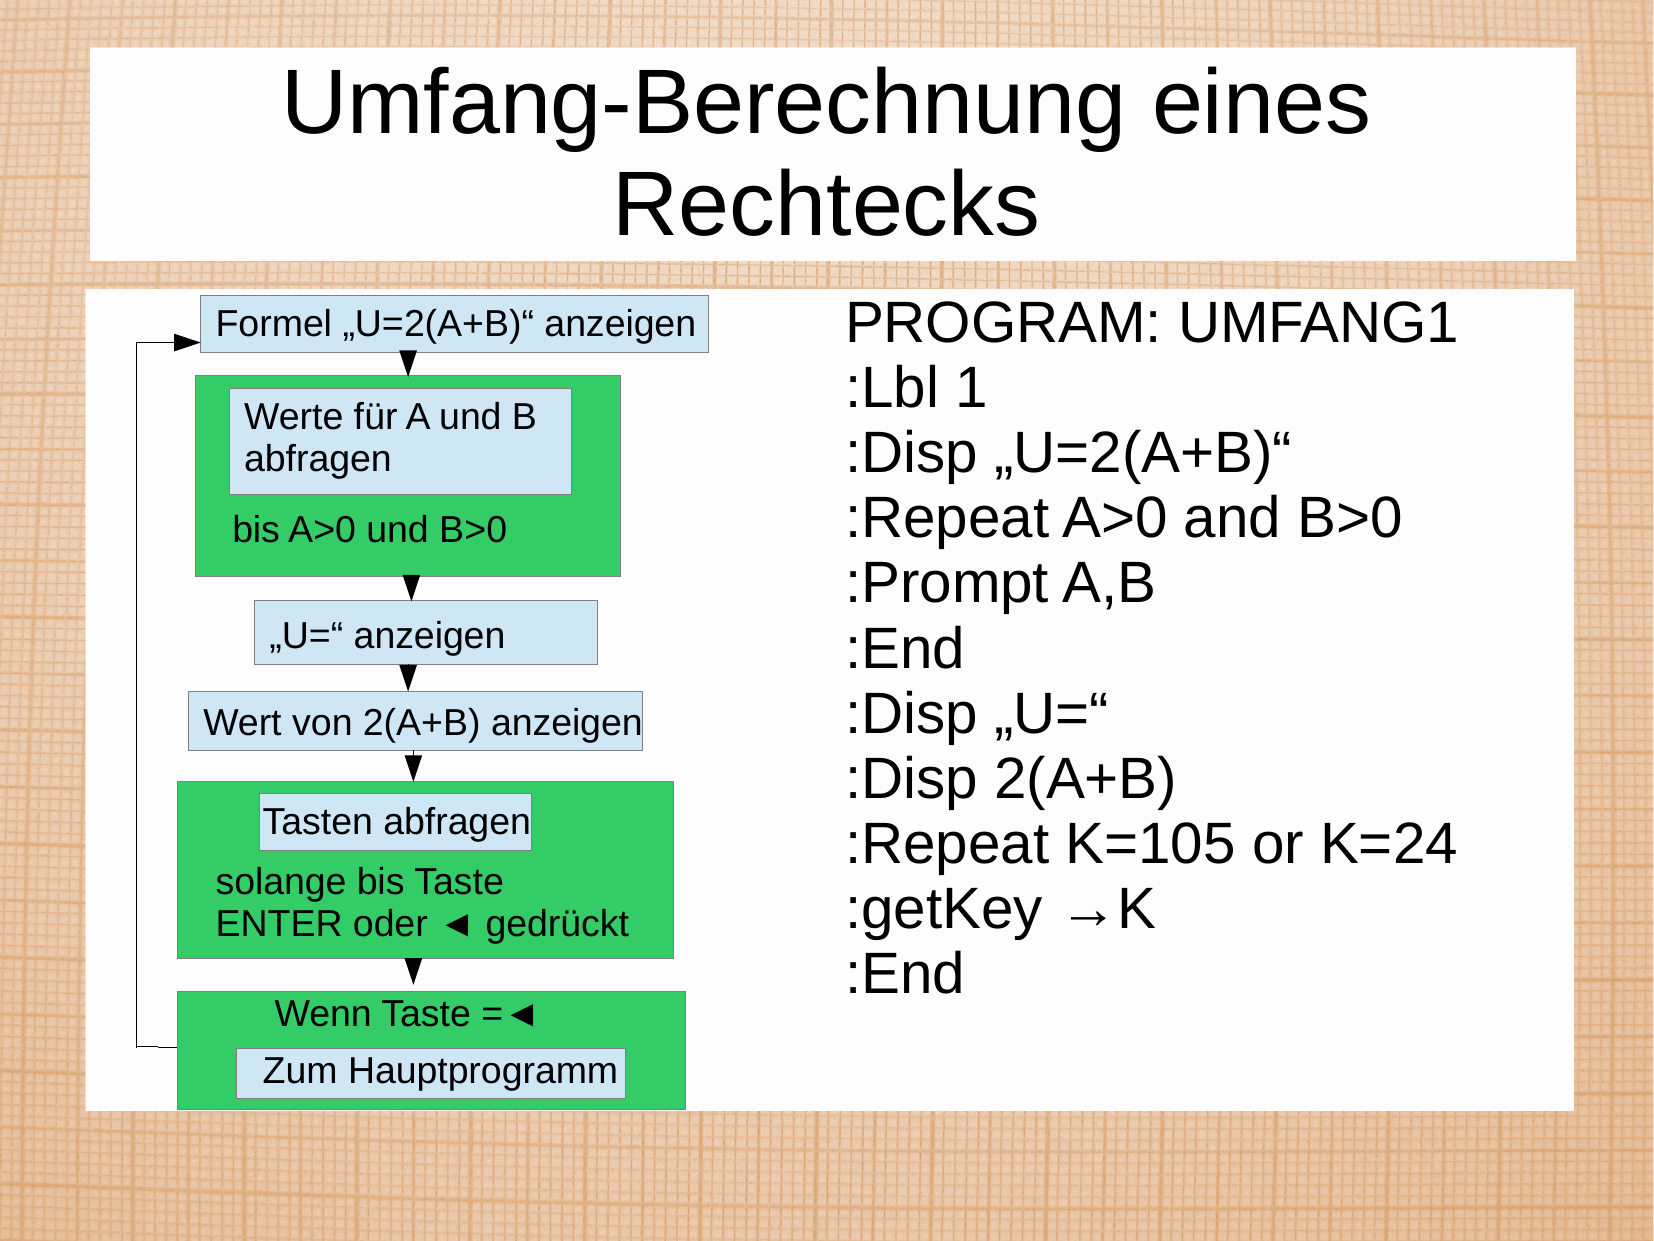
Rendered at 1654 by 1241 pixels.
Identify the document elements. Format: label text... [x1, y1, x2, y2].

text_box Zum Hauptprogramm [248, 1041, 638, 1099]
text_box Tasten abfragen [248, 793, 556, 851]
text_box [195, 375, 621, 577]
list PROGRAM: UMFANG1 :Lbl 1 :Disp „U=2(A+B)“ :Repeat A>0 and B>0 :Prompt A,B :End :Disp „U=“ :Disp 2(A+B) :Repeat K=105 or K=24 :getKey →K :End [845, 290, 1572, 1109]
text_box [177, 991, 686, 1110]
picture [0, 0, 1654, 1241]
text_box [254, 600, 598, 665]
title Umfang-Berechnung eines Rechtecks [82, 49, 1571, 257]
text_box [177, 781, 674, 959]
text_box bis A>0 und B>0 [217, 501, 593, 559]
text_box Wert von 2(A+B) anzeigen [188, 693, 667, 751]
text_box solange bis Taste ENTER oder ◄ gedrückt [200, 852, 650, 952]
text_box Wenn Taste =◄ [259, 984, 603, 1041]
text_box Formel „U=2(A+B)“ anzeigen [200, 295, 733, 353]
text_box Werte für A und B abfragen [229, 388, 572, 488]
text_box „U=“ anzeigen [254, 607, 586, 665]
